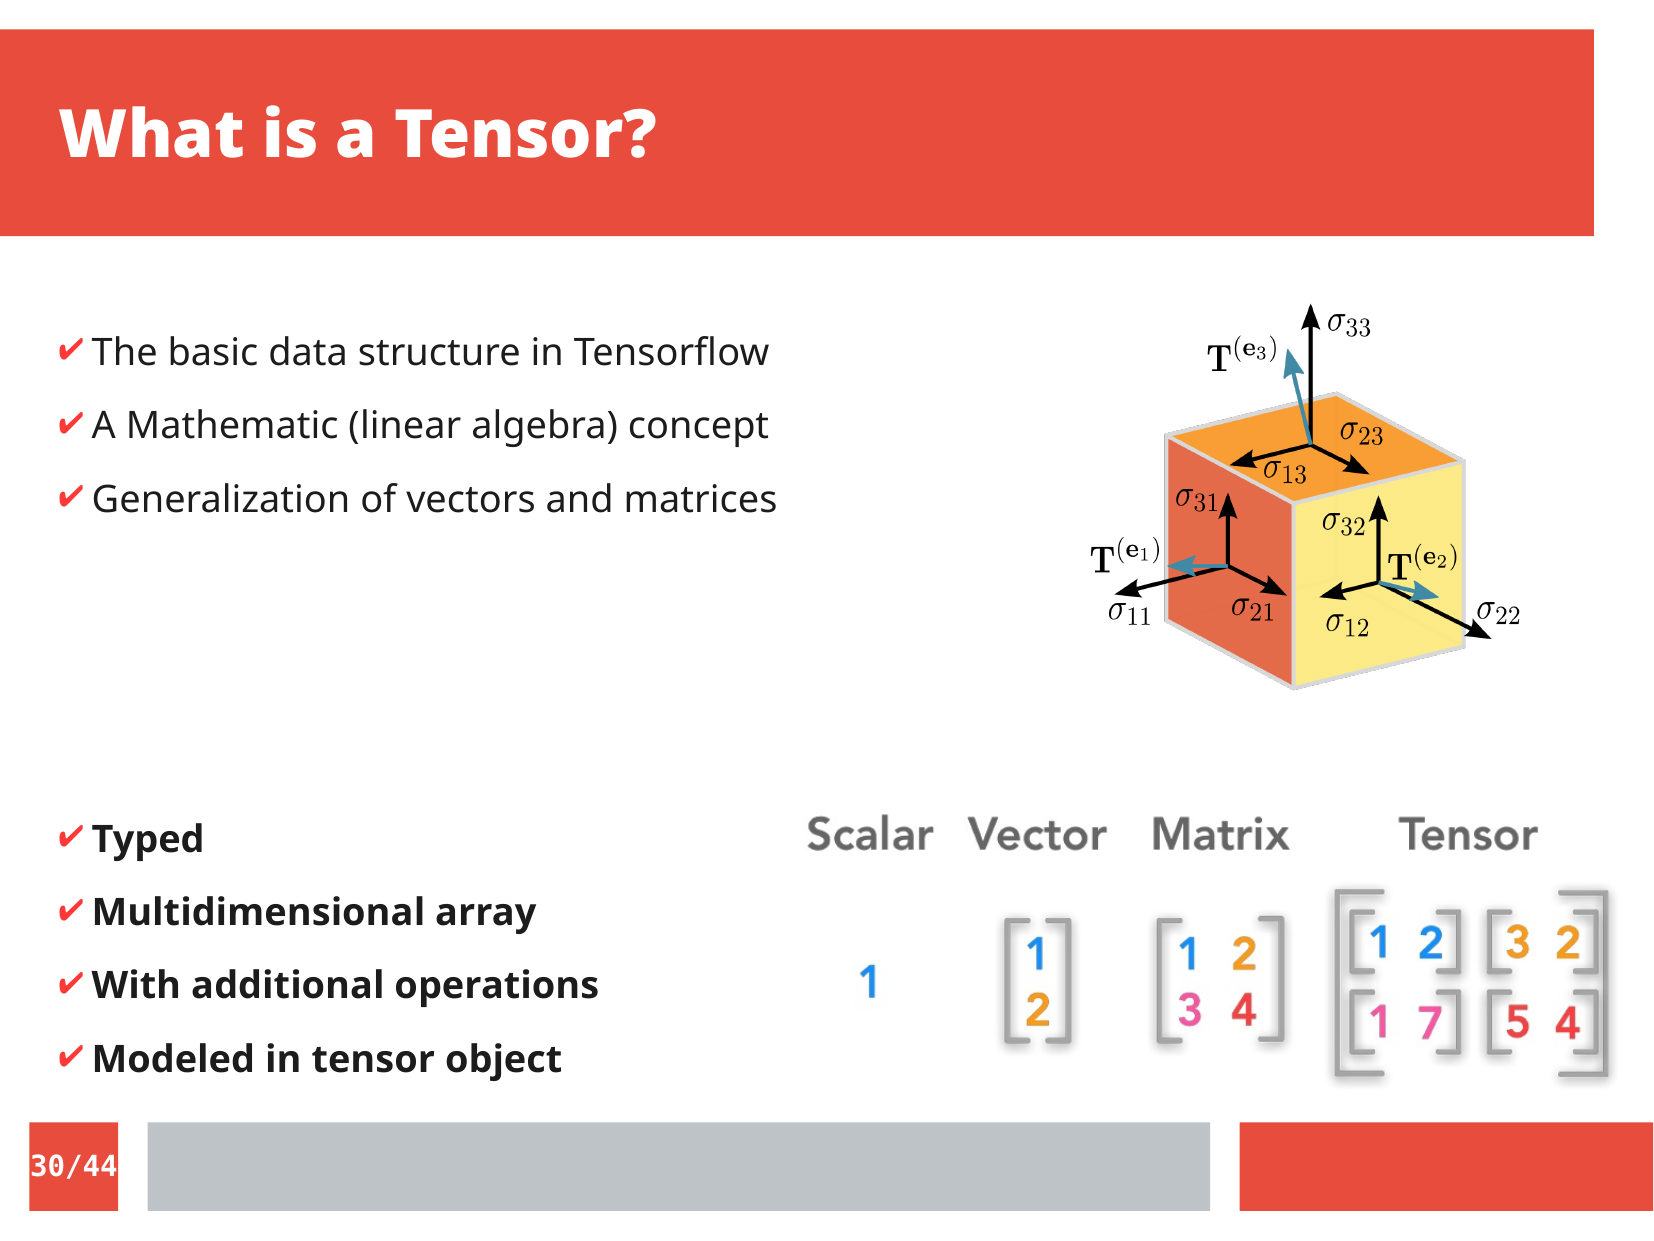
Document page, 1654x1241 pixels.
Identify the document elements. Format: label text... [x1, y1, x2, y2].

list The basic data structure in Tensorflow A Mathematic (linear algebra) concept Generalization of vectors and matrices Typed Multidimensional array With additional operations Modeled in tensor object [58, 324, 1565, 1093]
picture [1080, 284, 1541, 706]
title What is a Tensor? [58, 90, 1594, 178]
picture [769, 791, 1621, 1093]
